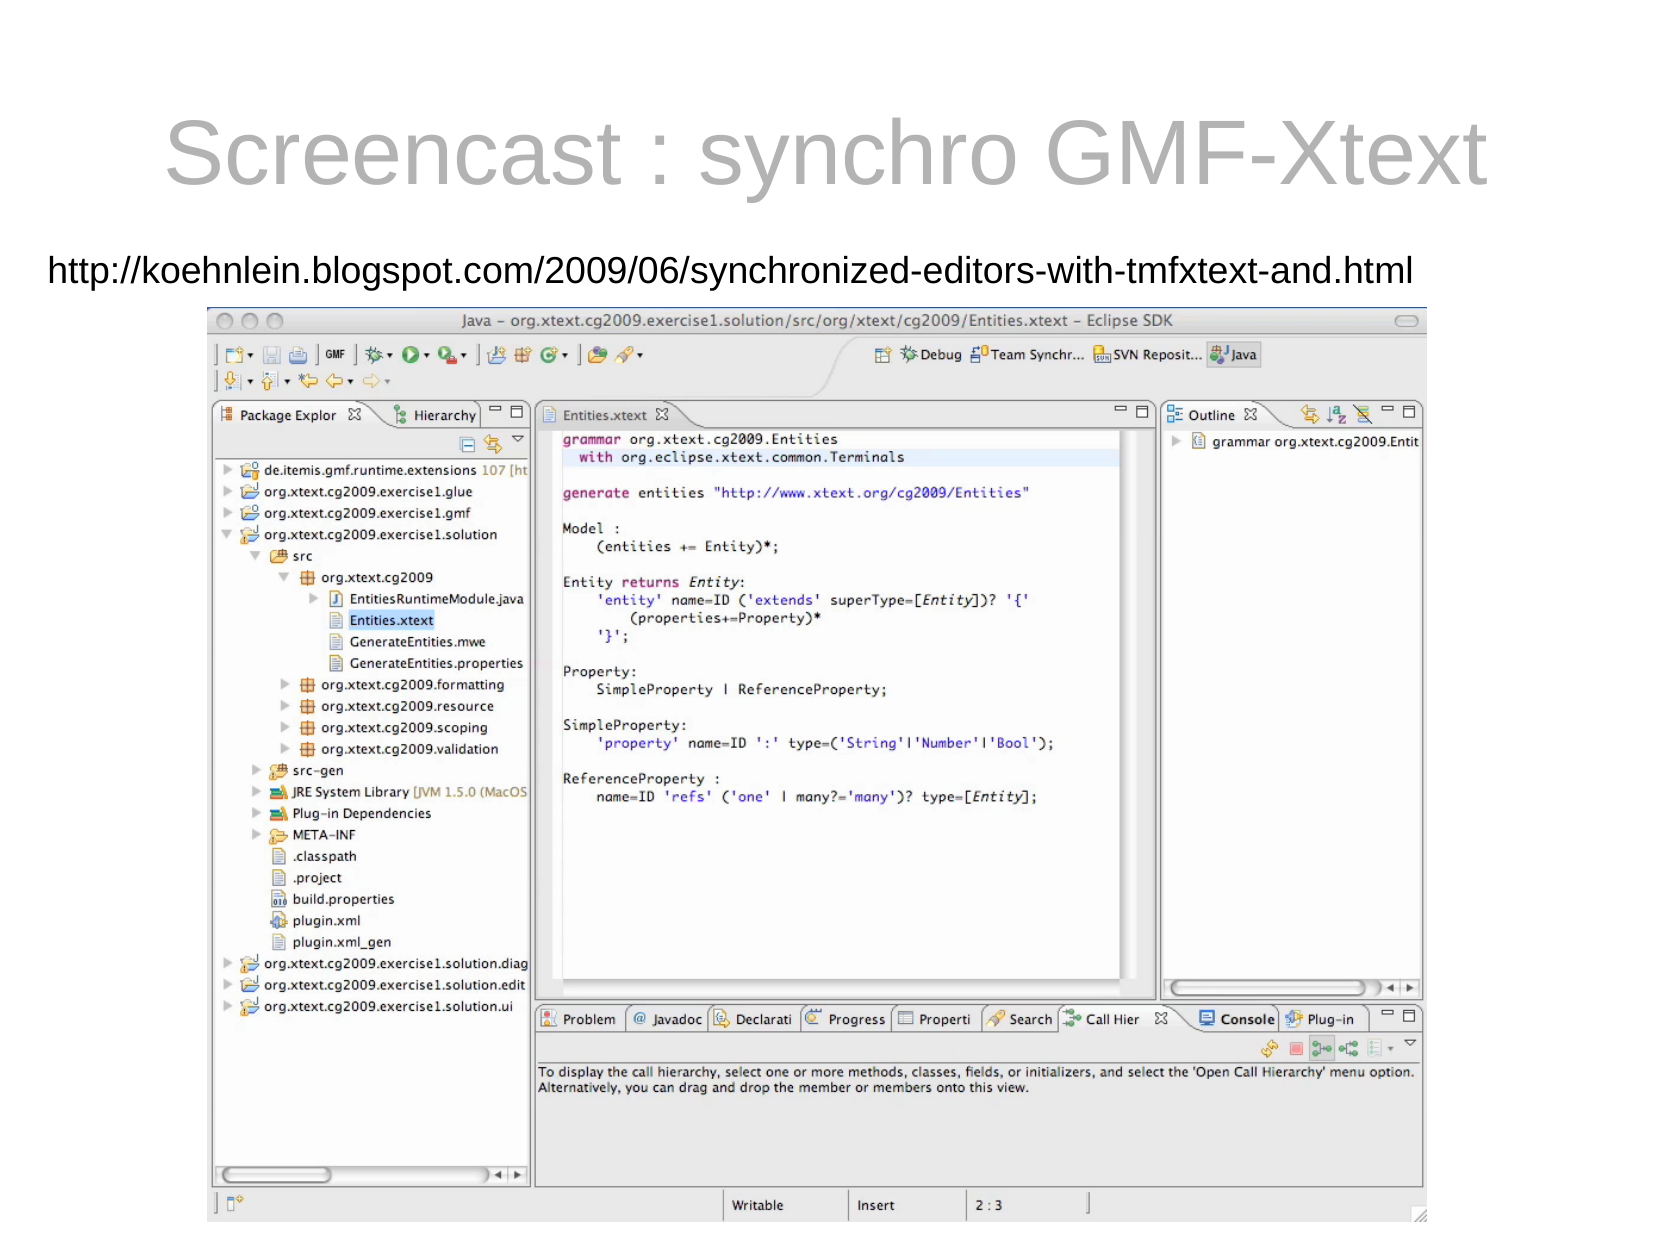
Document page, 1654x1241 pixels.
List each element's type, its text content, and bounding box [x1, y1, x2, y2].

text_box http://koehnlein.blogspot.com/2009/06/synchronized-editors-with-tmfxtext-and.html [32, 242, 1430, 299]
text_box [206, 307, 1428, 1223]
title Screencast : synchro GMF-Xtext [82, 49, 1571, 257]
